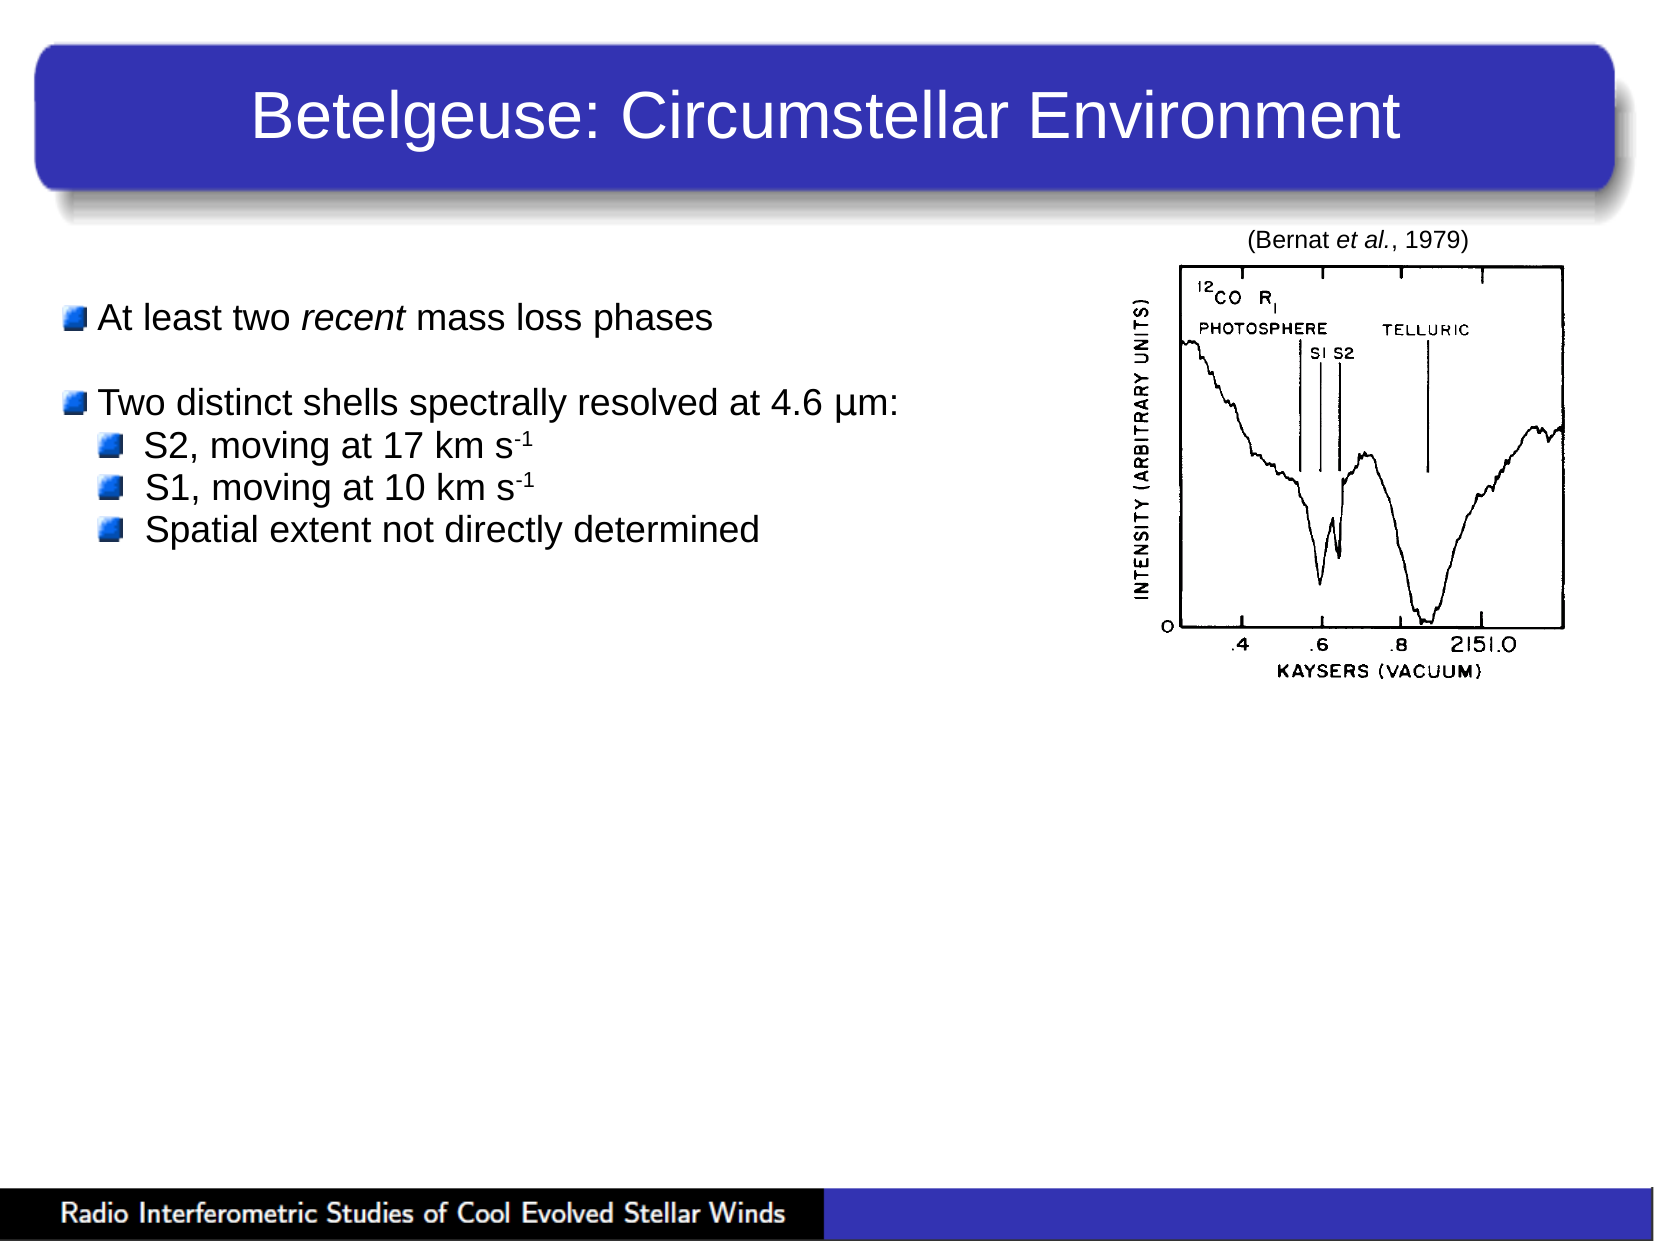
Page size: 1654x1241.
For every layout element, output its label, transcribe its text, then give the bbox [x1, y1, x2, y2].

picture [1116, 241, 1589, 691]
picture [0, 1187, 1654, 1241]
text_box At least two recent mass loss phases Two distinct shells spectrally resolved at 4.6 μm: S2, moving at 17 km s-1 S1, moving at 10 km s-1 Spatial extent not directly determined [47, 289, 1111, 642]
picture [23, 29, 1648, 237]
text_box (Bernat et al., 1979) [1181, 218, 1536, 278]
text_box Betelgeuse: Circumstellar Environment [59, 70, 1595, 189]
